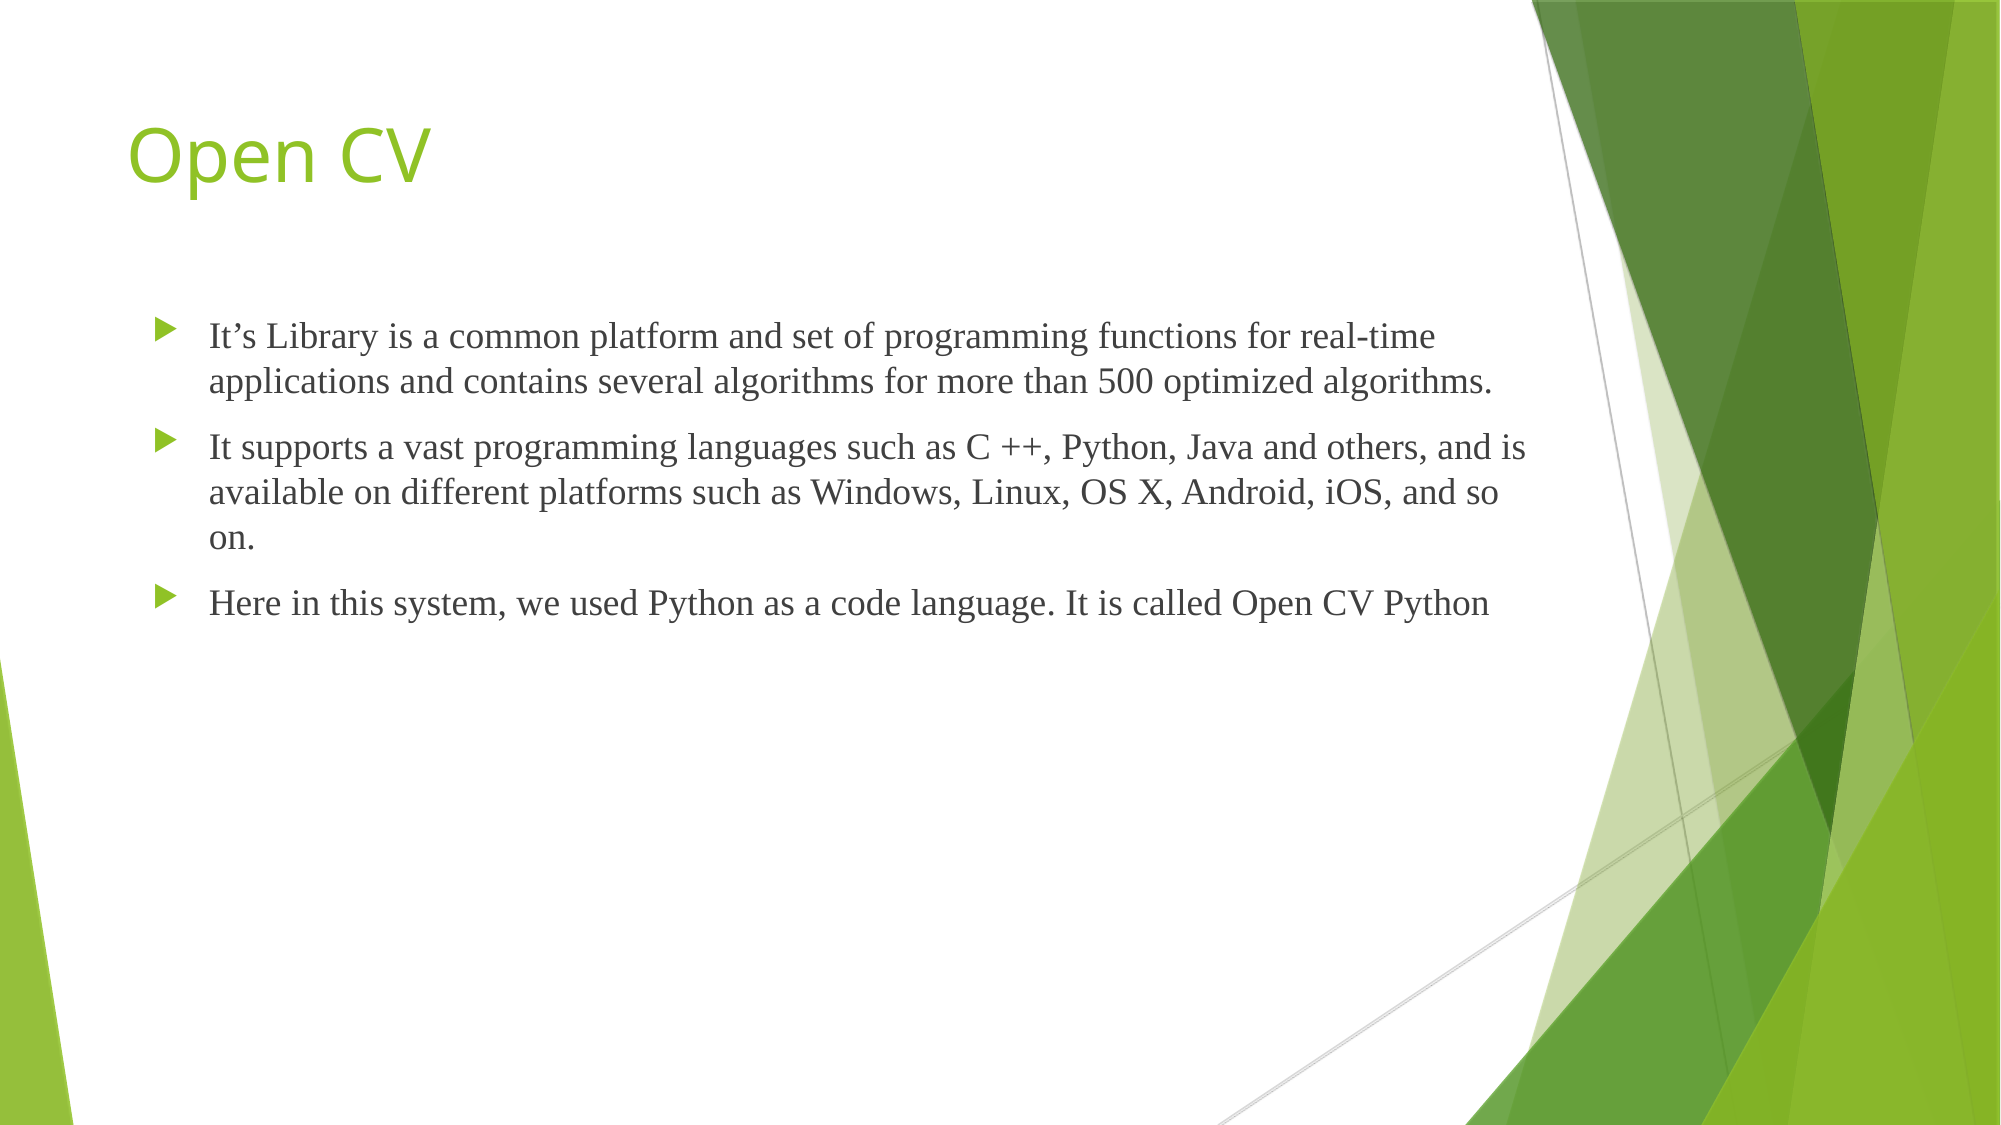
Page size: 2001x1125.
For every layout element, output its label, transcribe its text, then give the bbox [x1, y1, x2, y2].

list It’s Library is a common platform and set of programming functions for real-time applications and contains several algorithms for more than 500 optimized algorithms. It supports a vast programming languages such as C ++, Python, Java and others, and is available on different platforms such as Windows, Linux, OS X, Android, iOS, and so on. Here in this system, we used Python as a code language. It is called Open CV Python [137, 303, 1548, 1018]
title Open CV [111, 99, 1522, 317]
